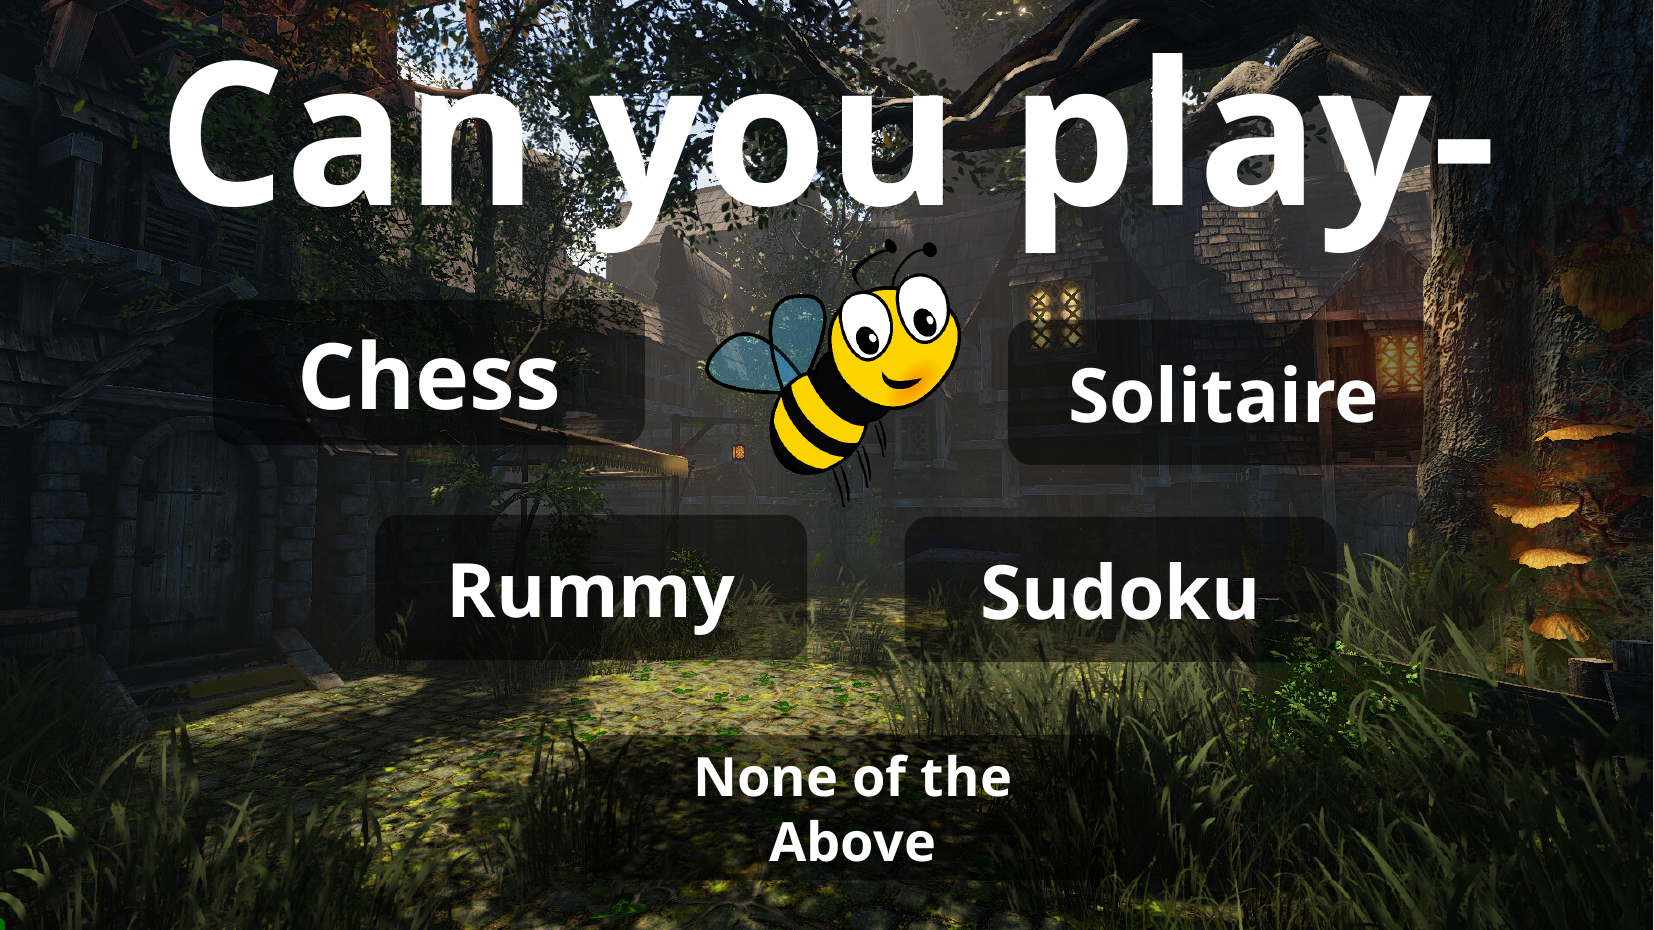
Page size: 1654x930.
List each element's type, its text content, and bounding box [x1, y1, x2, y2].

picture [0, 0, 1654, 930]
text_box None of the Above [585, 734, 1121, 881]
text_box Chess [213, 299, 646, 446]
text_box Solitaire [1008, 319, 1441, 466]
text_box Sudoku [904, 516, 1337, 663]
text_box Can you play- [115, 20, 1540, 257]
text_box Rummy [375, 514, 808, 661]
